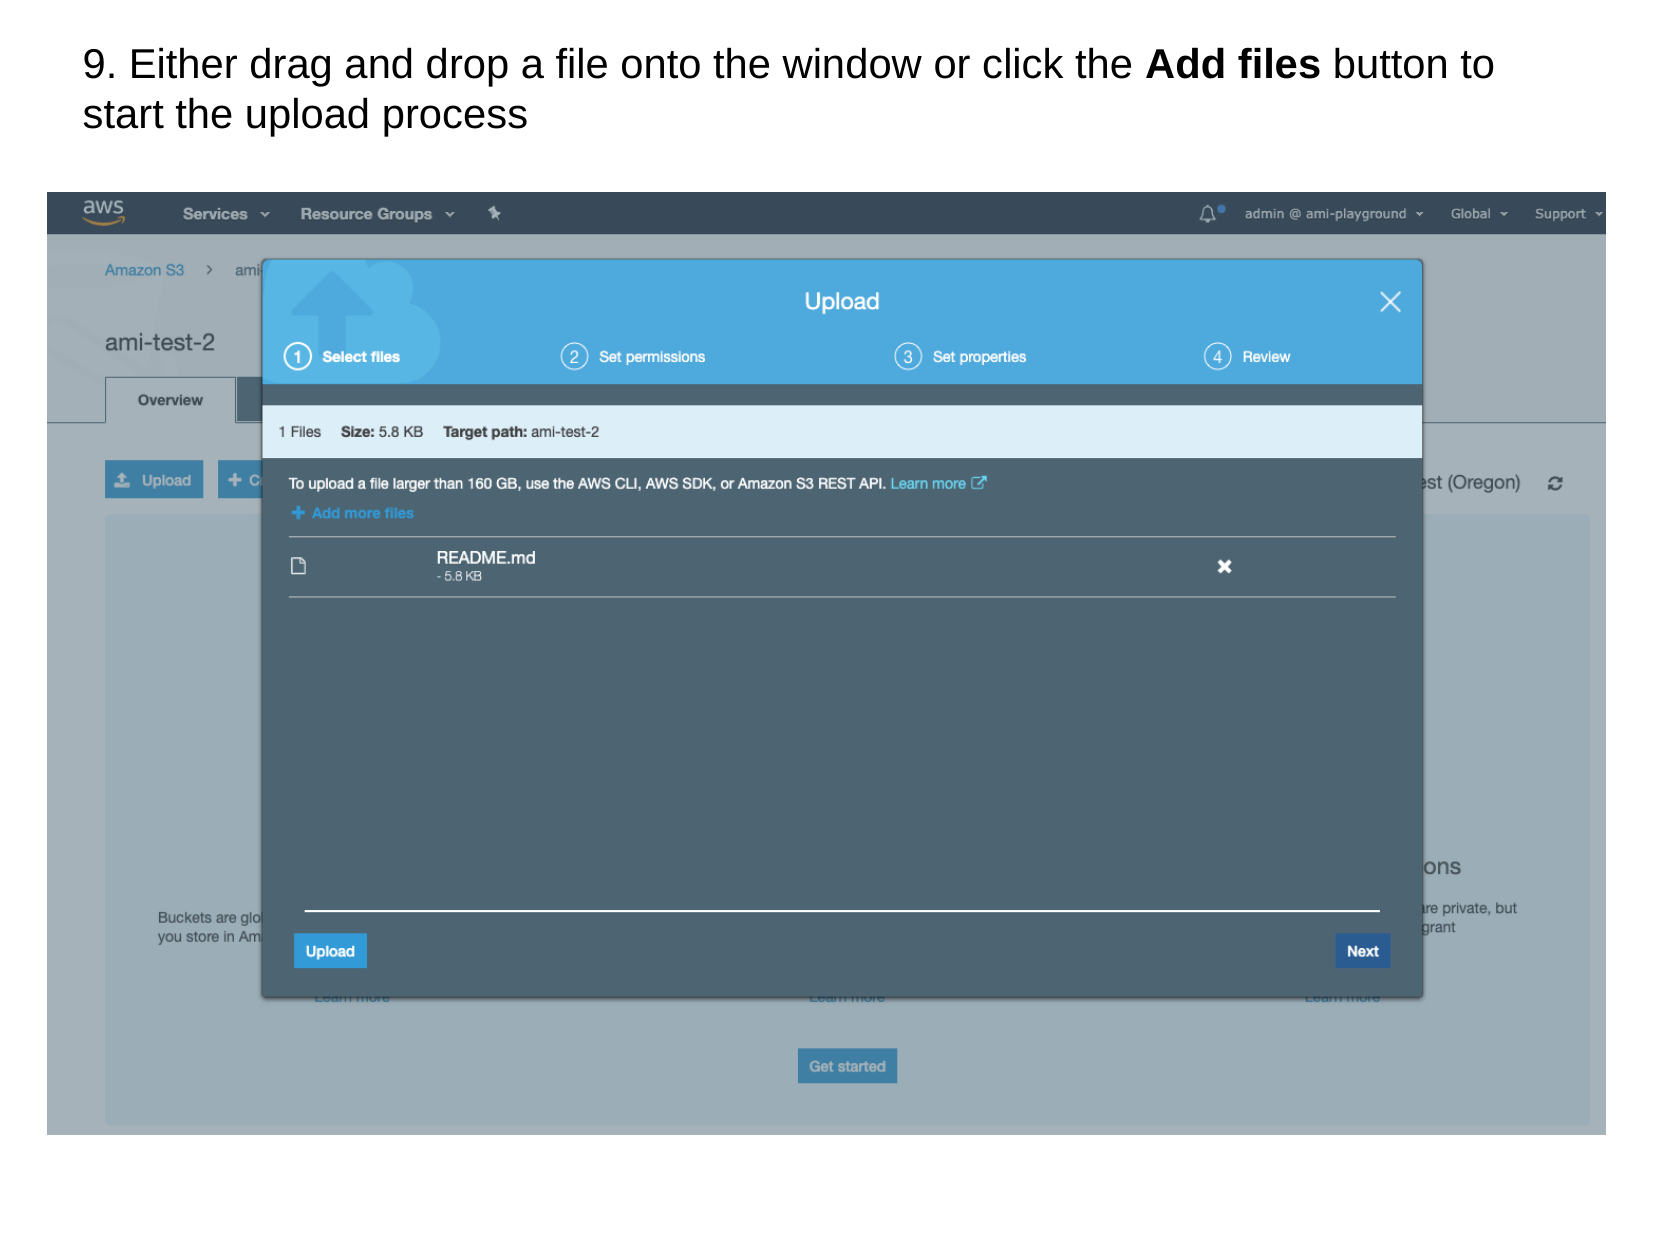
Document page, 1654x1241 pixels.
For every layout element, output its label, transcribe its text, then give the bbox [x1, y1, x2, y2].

picture [47, 192, 1606, 1135]
list 9. Either drag and drop a file onto the window or click the Add files button to start the upload process [82, 37, 1571, 171]
